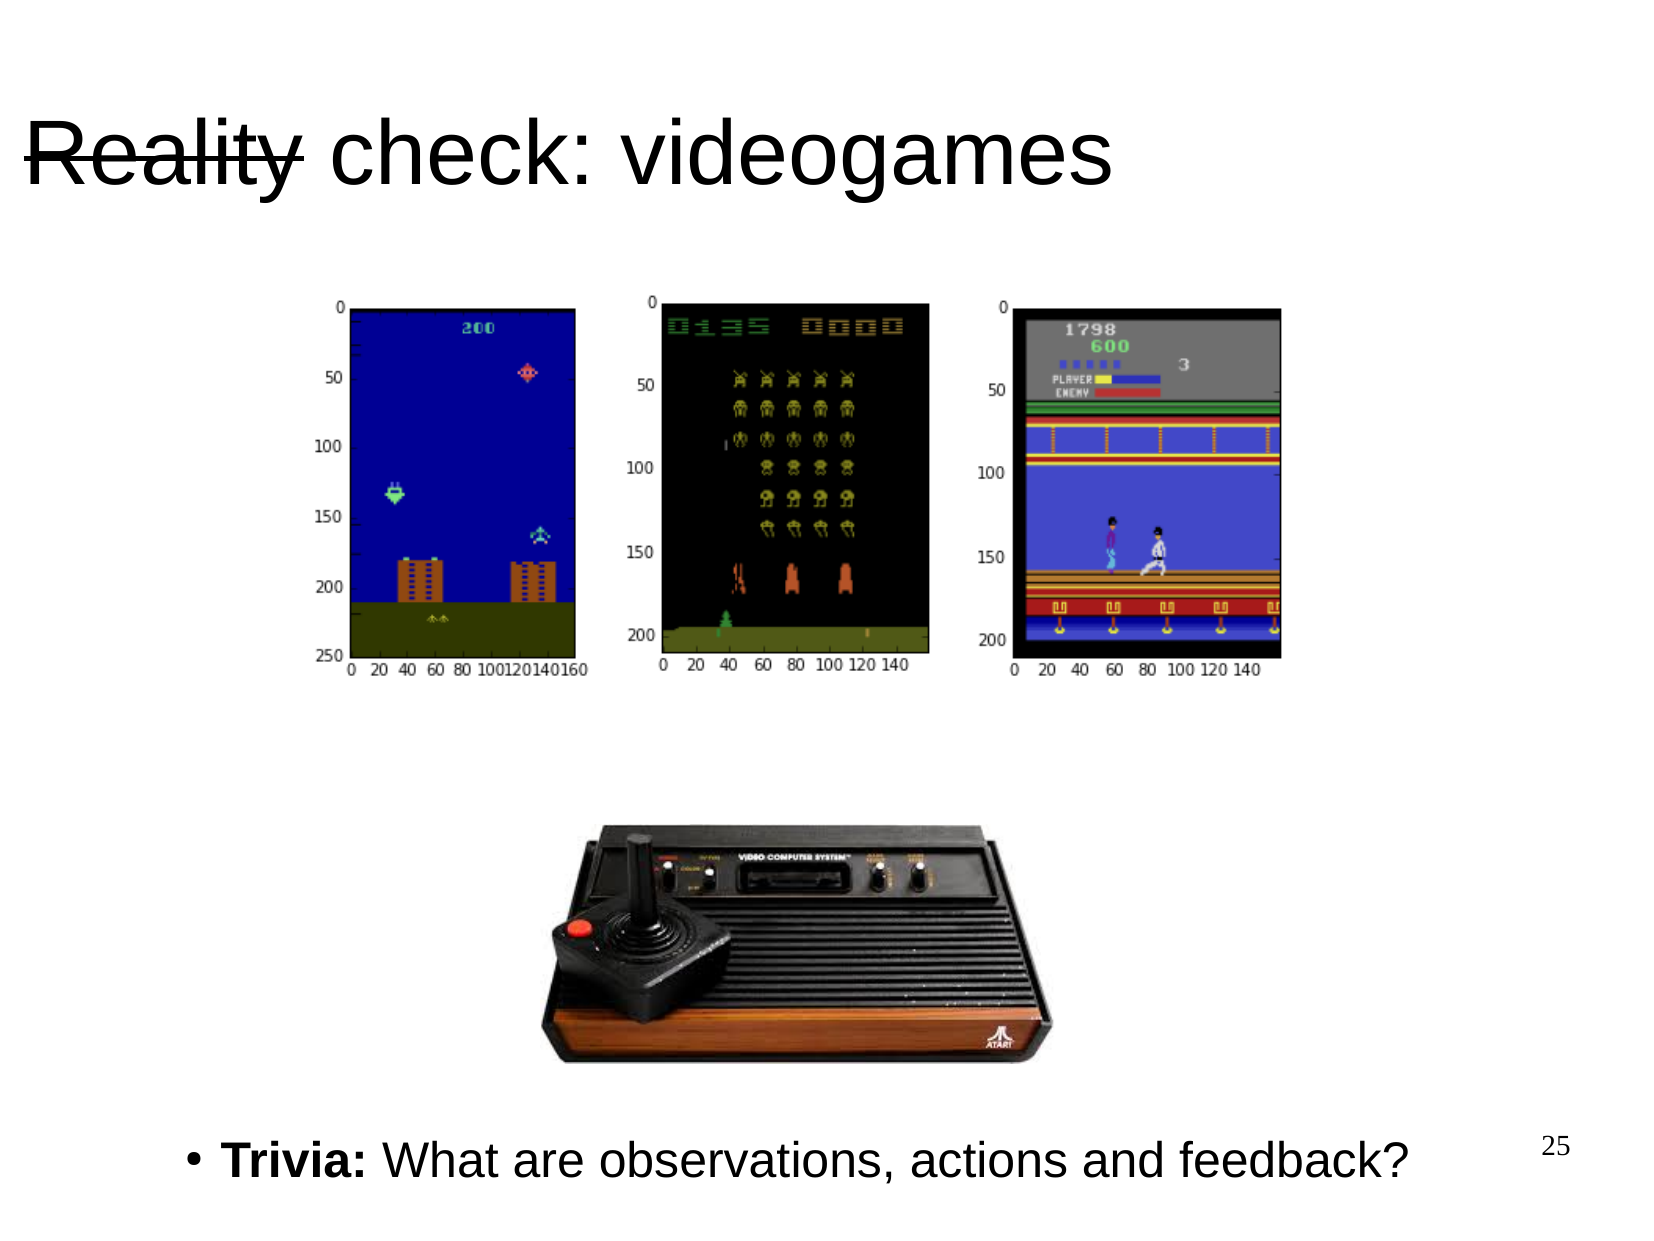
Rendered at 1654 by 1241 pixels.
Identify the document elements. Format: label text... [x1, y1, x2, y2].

picture [540, 824, 1055, 1064]
title Reality check: videogames [23, 49, 1512, 257]
picture [966, 290, 1291, 691]
picture [303, 290, 601, 691]
picture [615, 285, 939, 686]
text_box Trivia: What are observations, actions and feedback? [135, 1125, 1472, 1241]
